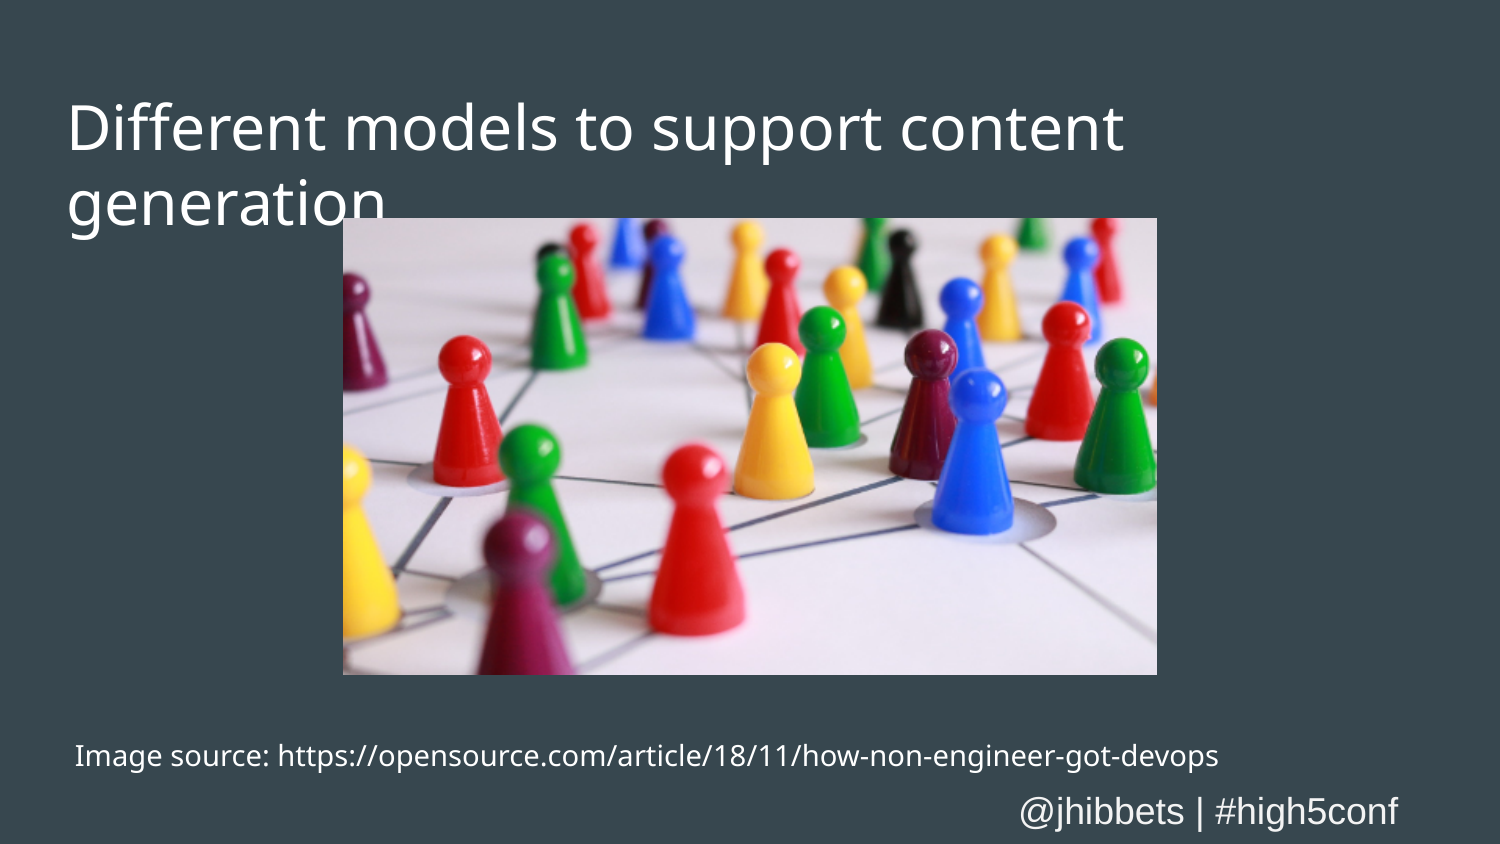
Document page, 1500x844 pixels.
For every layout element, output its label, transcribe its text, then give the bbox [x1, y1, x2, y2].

title Different models to support content generation [51, 72, 1449, 167]
text_box Image source: https://opensource.com/article/18/11/how-non-engineer-got-devops [59, 722, 1360, 769]
picture [343, 218, 1157, 675]
